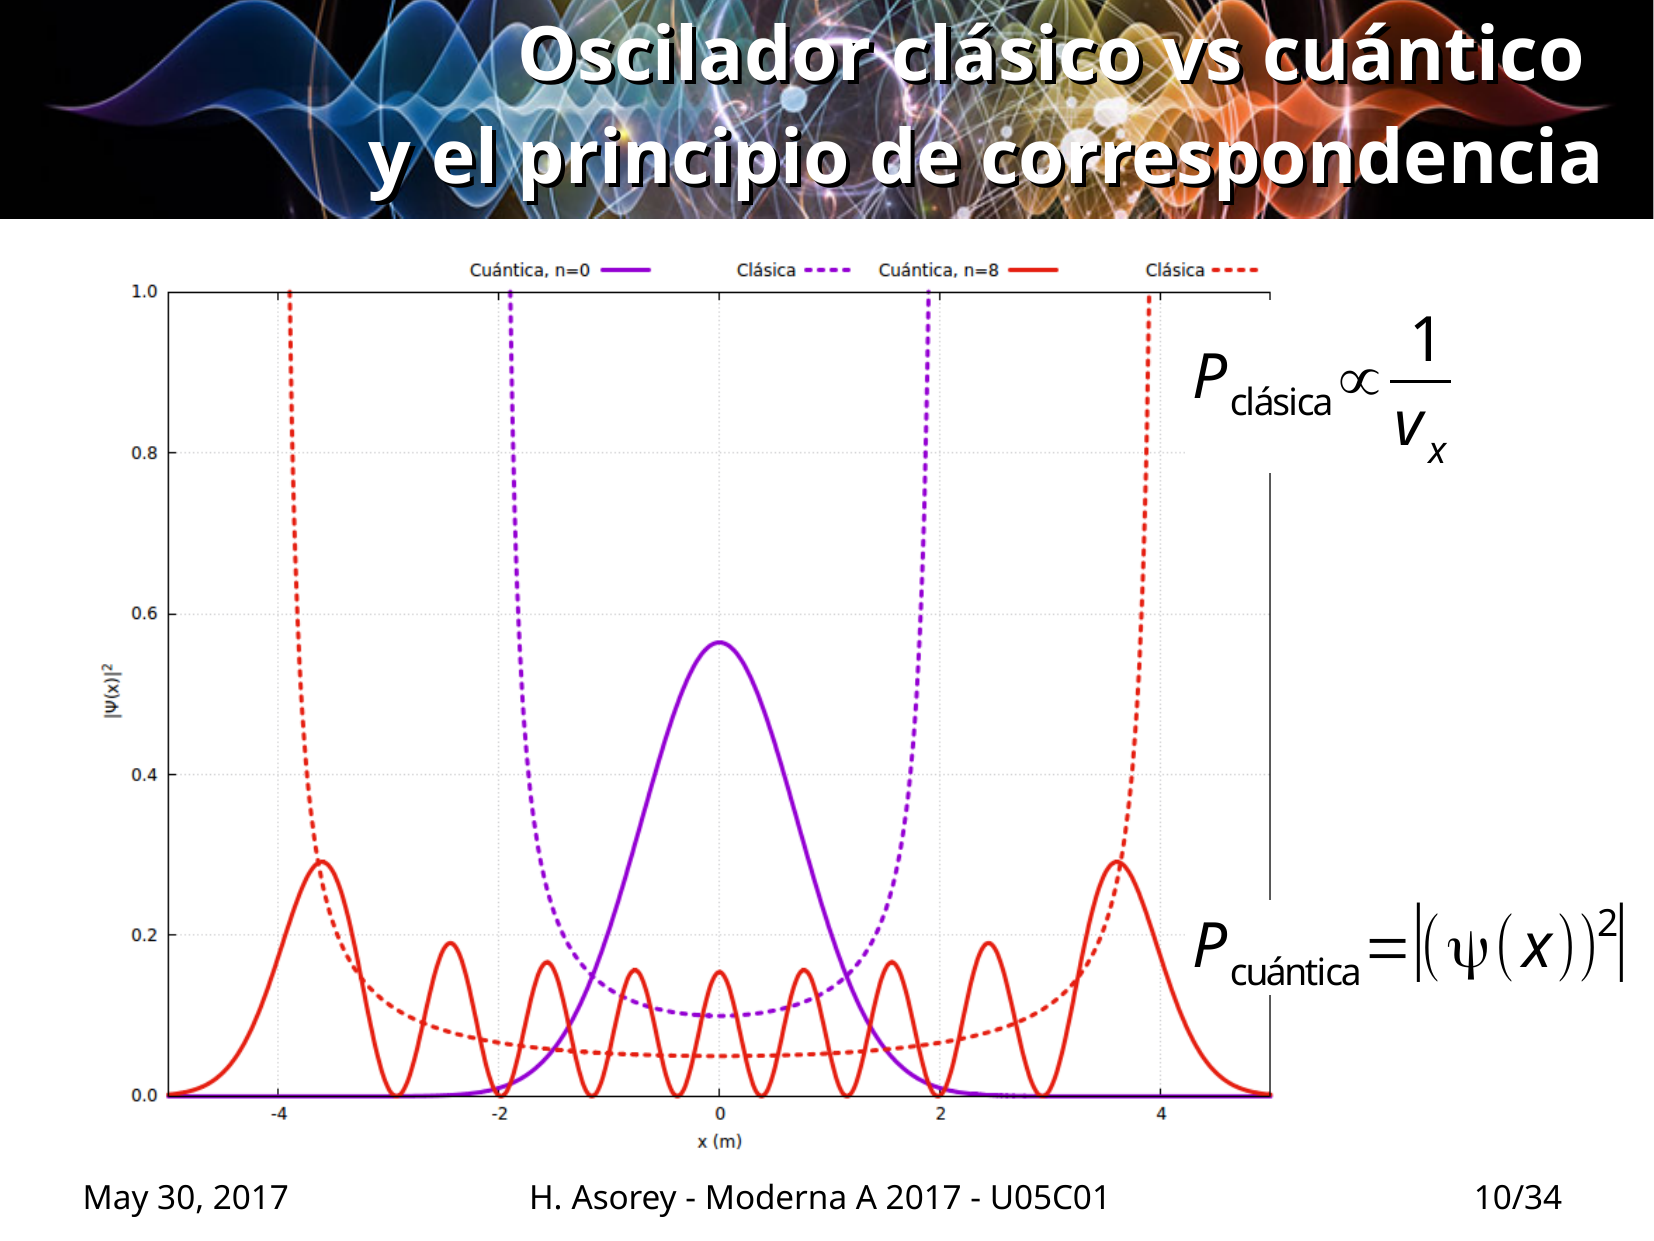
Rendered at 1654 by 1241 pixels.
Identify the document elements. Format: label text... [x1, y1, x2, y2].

chart [1185, 300, 1460, 473]
chart [1185, 900, 1640, 995]
title Oscilador clásico vs cuántico y el principio de correspondencia [45, 11, 1606, 195]
picture [99, 254, 1292, 1156]
picture [0, 0, 1654, 219]
